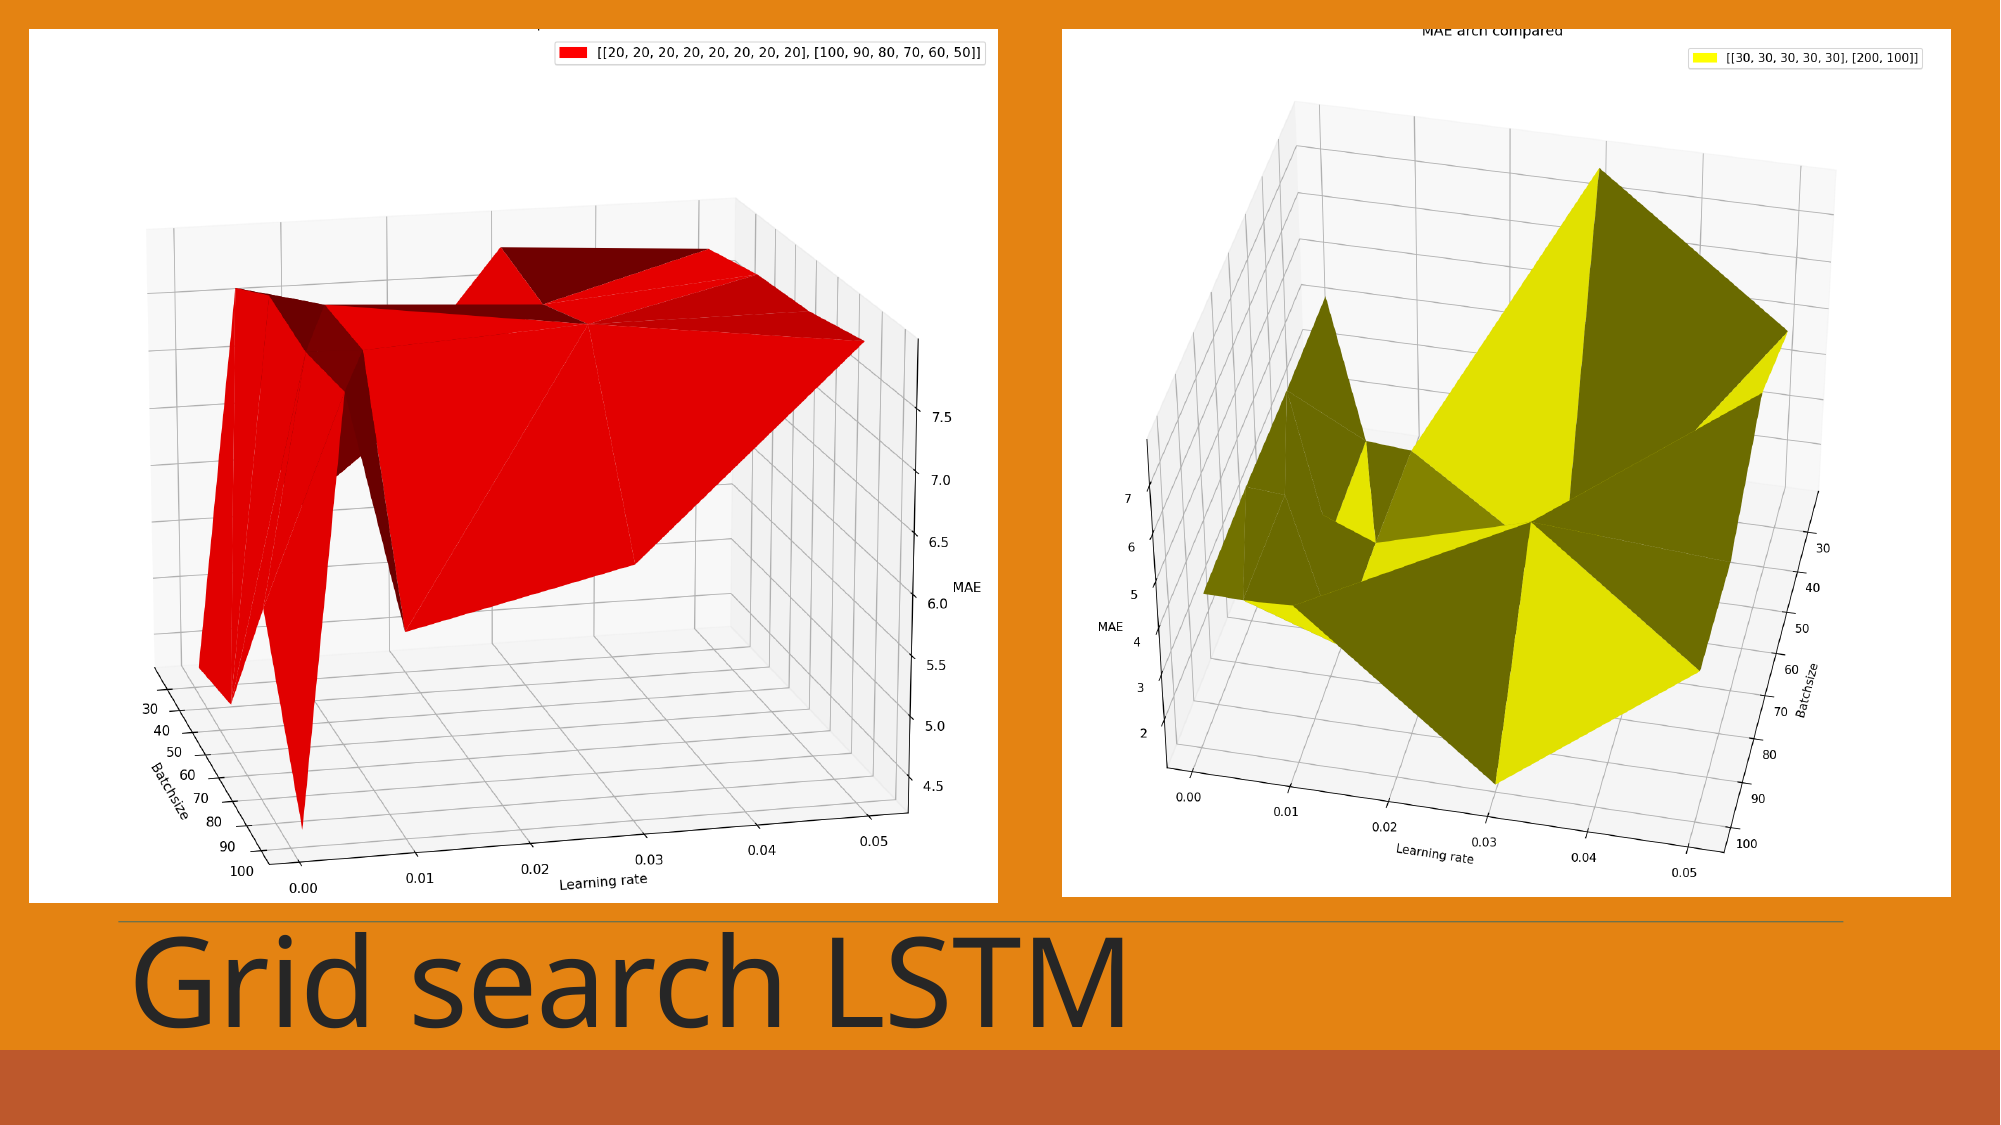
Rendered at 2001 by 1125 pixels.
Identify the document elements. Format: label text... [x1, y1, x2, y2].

text_box [0, 0, 2000, 1125]
picture [1062, 29, 1951, 898]
picture [29, 29, 998, 903]
title Grid search LSTM [113, 887, 1904, 1039]
